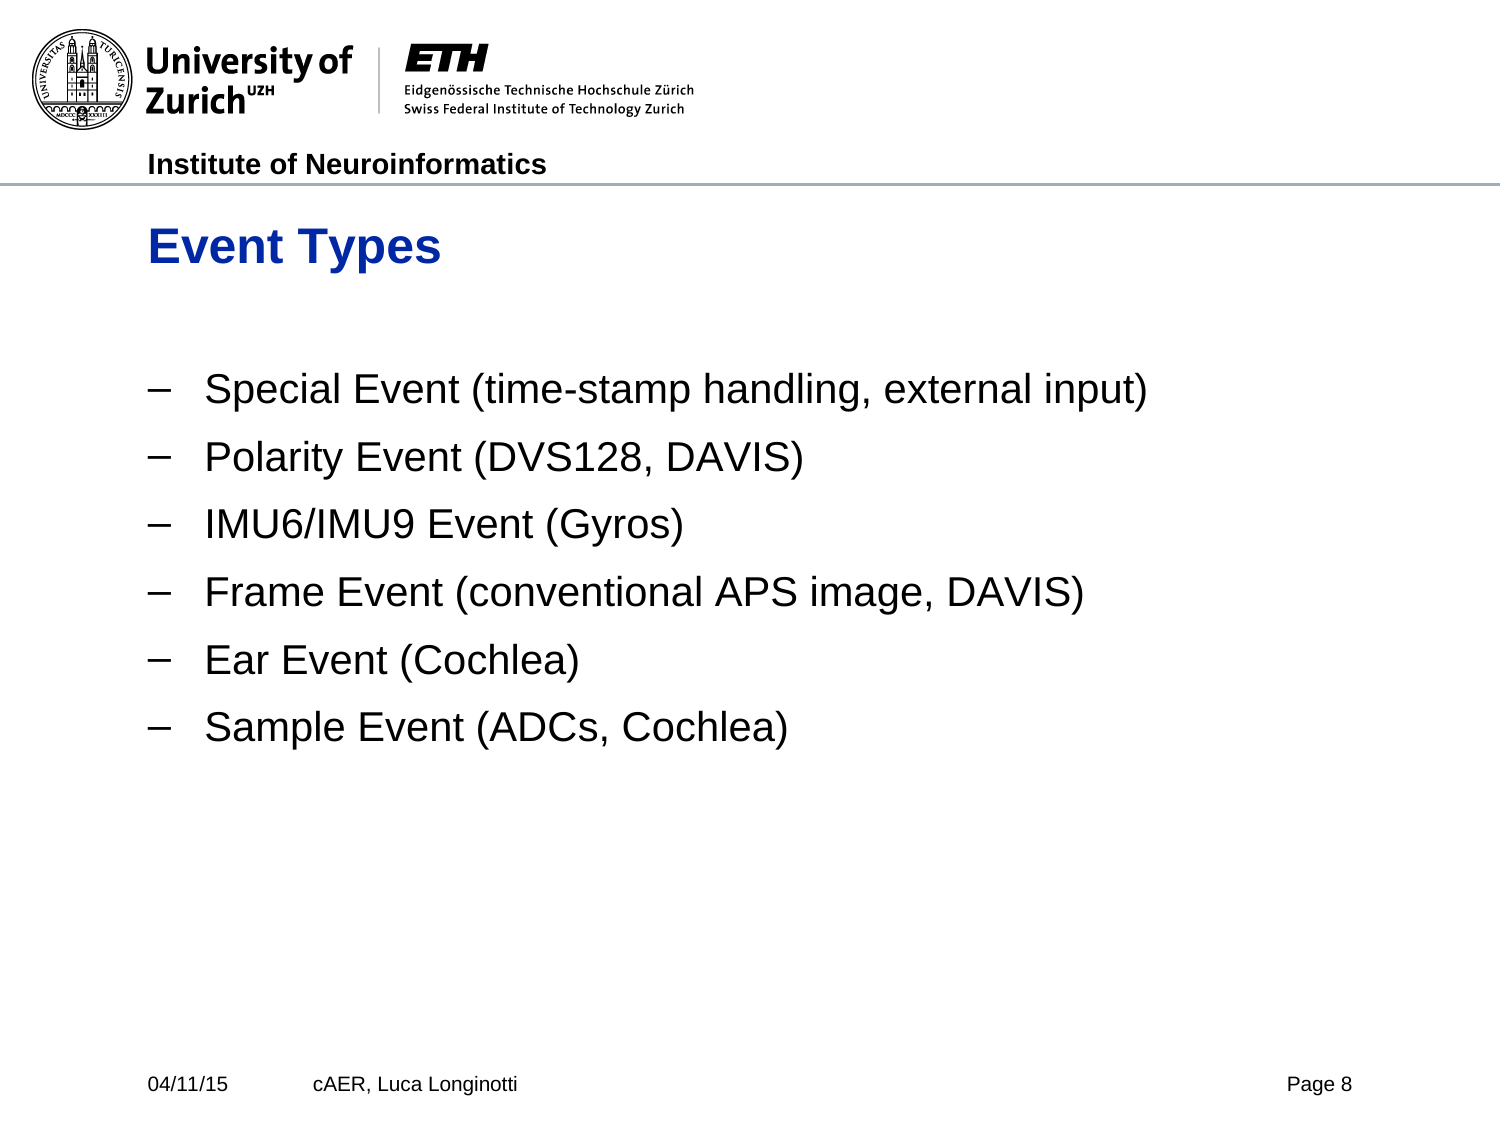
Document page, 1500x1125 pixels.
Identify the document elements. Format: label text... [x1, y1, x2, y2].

title Event Types [147, 208, 1353, 335]
list Special Event (time-stamp handling, external input) Polarity Event (DVS128, DAVIS) IMU6/IMU9 Event (Gyros) Frame Event (conventional APS image, DAVIS) Ear Event (Cochlea) Sample Event (ADCs, Cochlea) [147, 361, 1353, 1015]
picture [26, 23, 704, 136]
